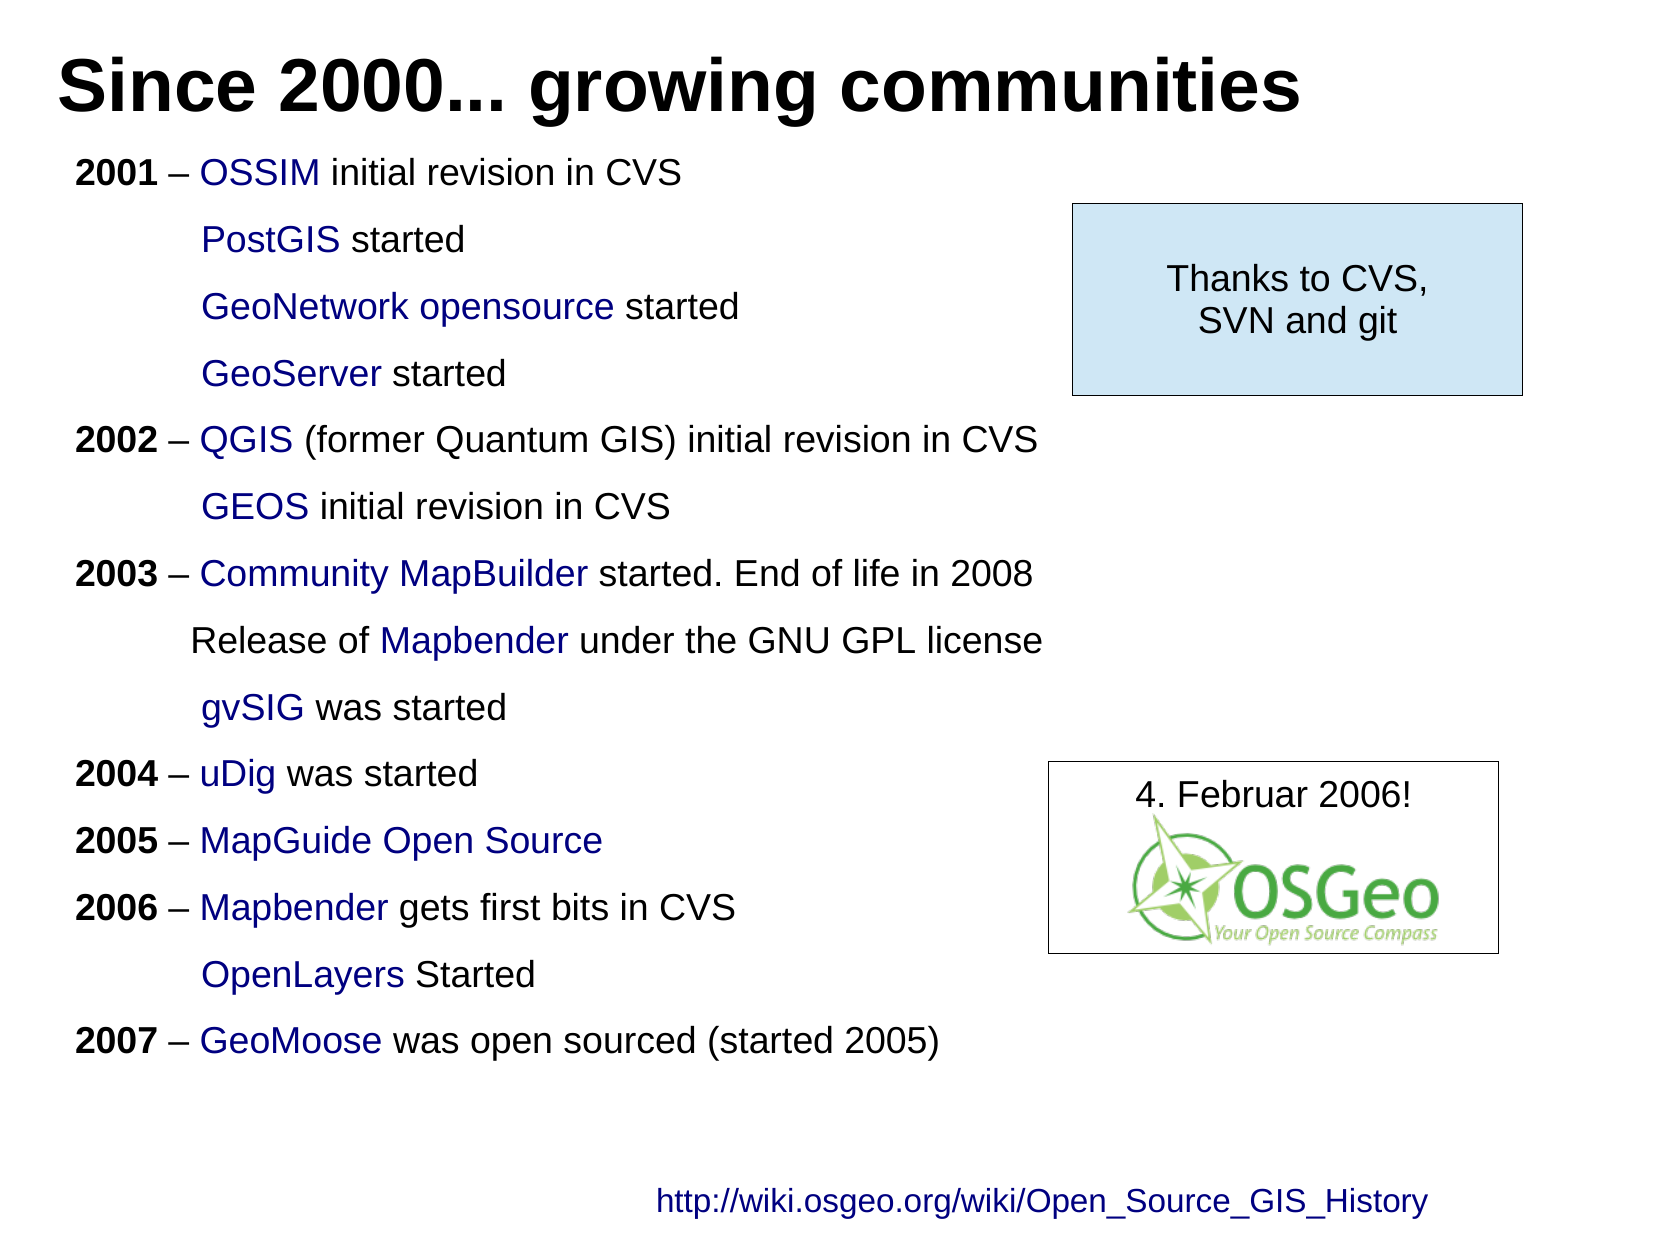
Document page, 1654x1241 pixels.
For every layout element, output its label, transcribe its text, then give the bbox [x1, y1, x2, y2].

text_box 2001 – OSSIM initial revision in CVS PostGIS started GeoNetwork opensource started GeoServer started 2002 – QGIS (former Quantum GIS) initial revision in CVS GEOS initial revision in CVS 2003 – Community MapBuilder started. End of life in 2008 Release of Mapbender under the GNU GPL license gvSIG was started 2004 – uDig was started 2005 – MapGuide Open Source 2006 – Mapbender gets first bits in CVS OpenLayers Started 2007 – GeoMoose was open sourced (started 2005) [60, 144, 1577, 1160]
text_box http://wiki.osgeo.org/wiki/Open_Source_GIS_History [641, 1174, 1529, 1234]
picture [1120, 807, 1446, 954]
text_box Thanks to CVS, SVN and git [1072, 203, 1523, 396]
text_box Since 2000... growing communities [43, 36, 1561, 148]
text_box 4. Februar 2006! [1048, 761, 1499, 954]
